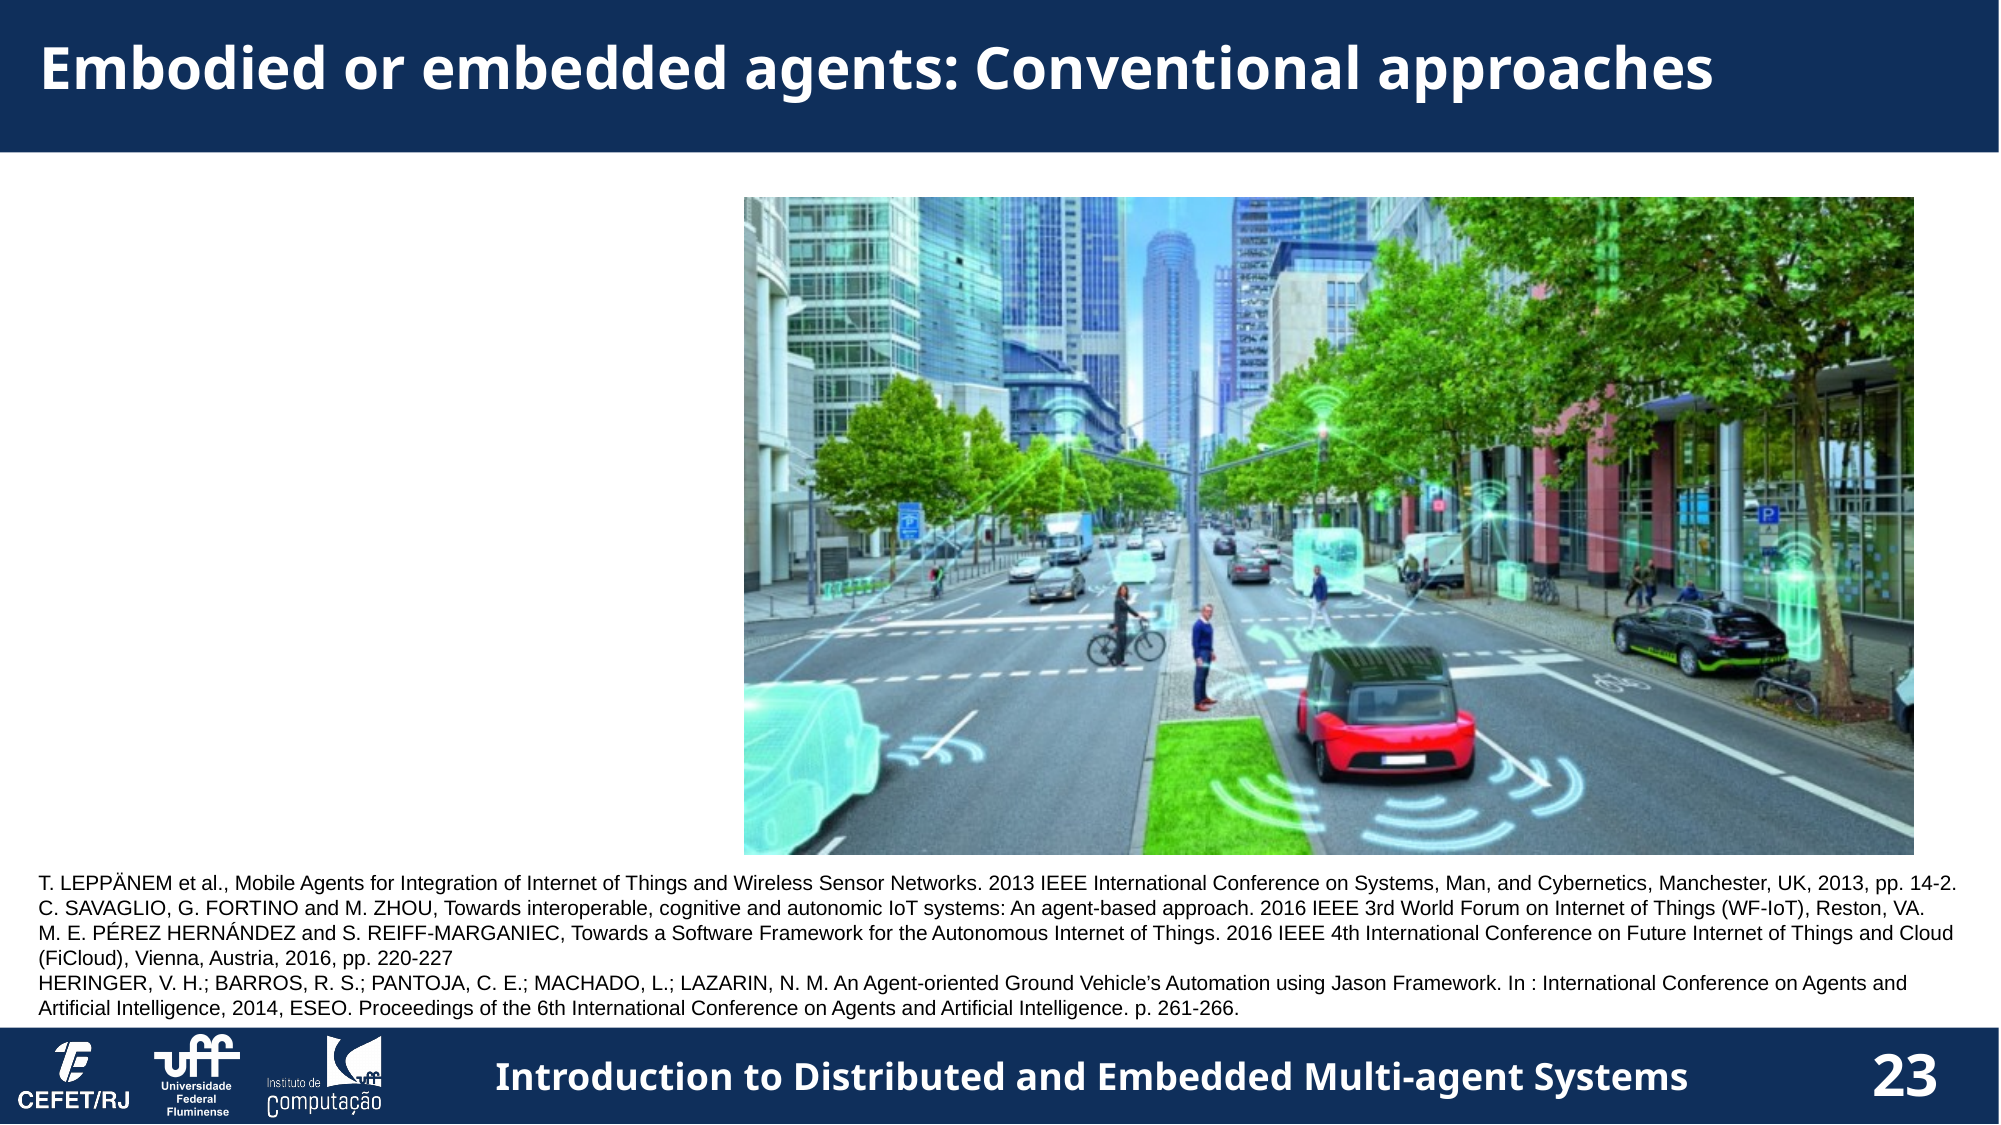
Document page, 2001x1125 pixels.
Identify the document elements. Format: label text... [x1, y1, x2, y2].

picture [265, 1033, 383, 1118]
picture [18, 1021, 129, 1125]
picture [153, 1033, 241, 1121]
text_box Embodied or embedded agents: Conventional approaches [25, 23, 1998, 116]
text_box T. LEPPÄNEM et al., Mobile Agents for Integration of Internet of Things and Wireless Sensor Networks. 2013 IEEE International Conference on Systems, Man, and Cybernetics, Manchester, UK, 2013, pp. 14-2. C. SAVAGLIO, G. FORTINO and M. ZHOU, Towards interoperable, cognitive and autonomic IoT systems: An agent-based approach. 2016 IEEE 3rd World Forum on Internet of Things (WF-IoT), Reston, VA. M. E. PÉREZ HERNÁNDEZ and S. REIFF-MARGANIEC, Towards a Software Framework for the Autonomous Internet of Things. 2016 IEEE 4th International Conference on Future Internet of Things and Cloud (FiCloud), Vienna, Austria, 2016, pp. 220-227 HERINGER, V. H.; BARROS, R. S.; PANTOJA, C. E.; MACHADO, L.; LAZARIN, N. M. An Agent-oriented Ground Vehicle’s Automation using Jason Framework. In : International Conference on Agents and Artificial Intelligence, 2014, ESEO. Proceedings of the 6th International Conference on Agents and Artificial Intelligence. p. 261-266. [23, 862, 1978, 1008]
picture [744, 197, 1914, 855]
